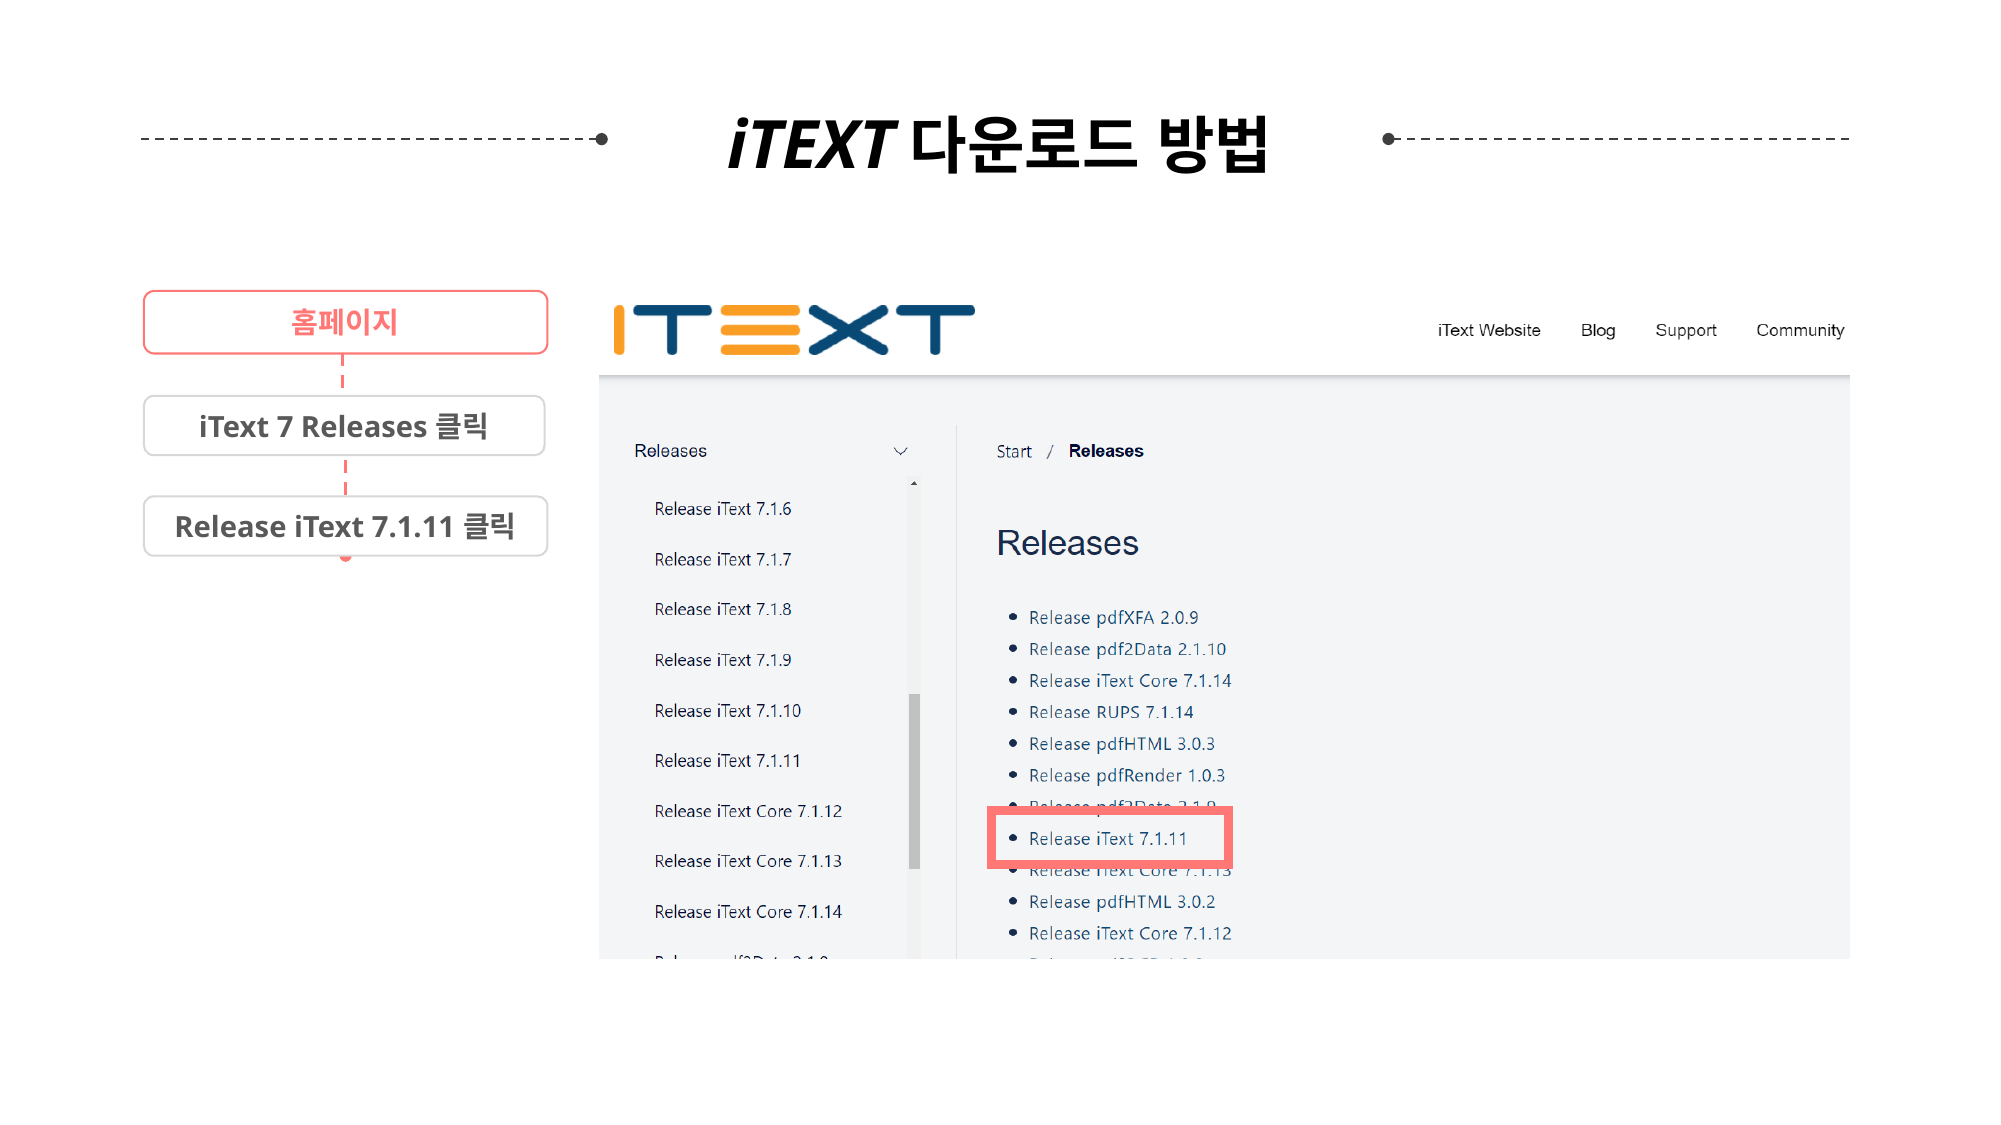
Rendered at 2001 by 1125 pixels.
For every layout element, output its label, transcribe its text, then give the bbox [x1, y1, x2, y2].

text_box 홈페이지 [143, 290, 548, 354]
text_box Release iText 7.1.11 클릭 [143, 496, 548, 556]
picture [599, 290, 1850, 959]
text_box iTEXT 다운로드 방법 [613, 54, 1387, 191]
text_box iText 7 Releases 클릭 [143, 395, 545, 456]
